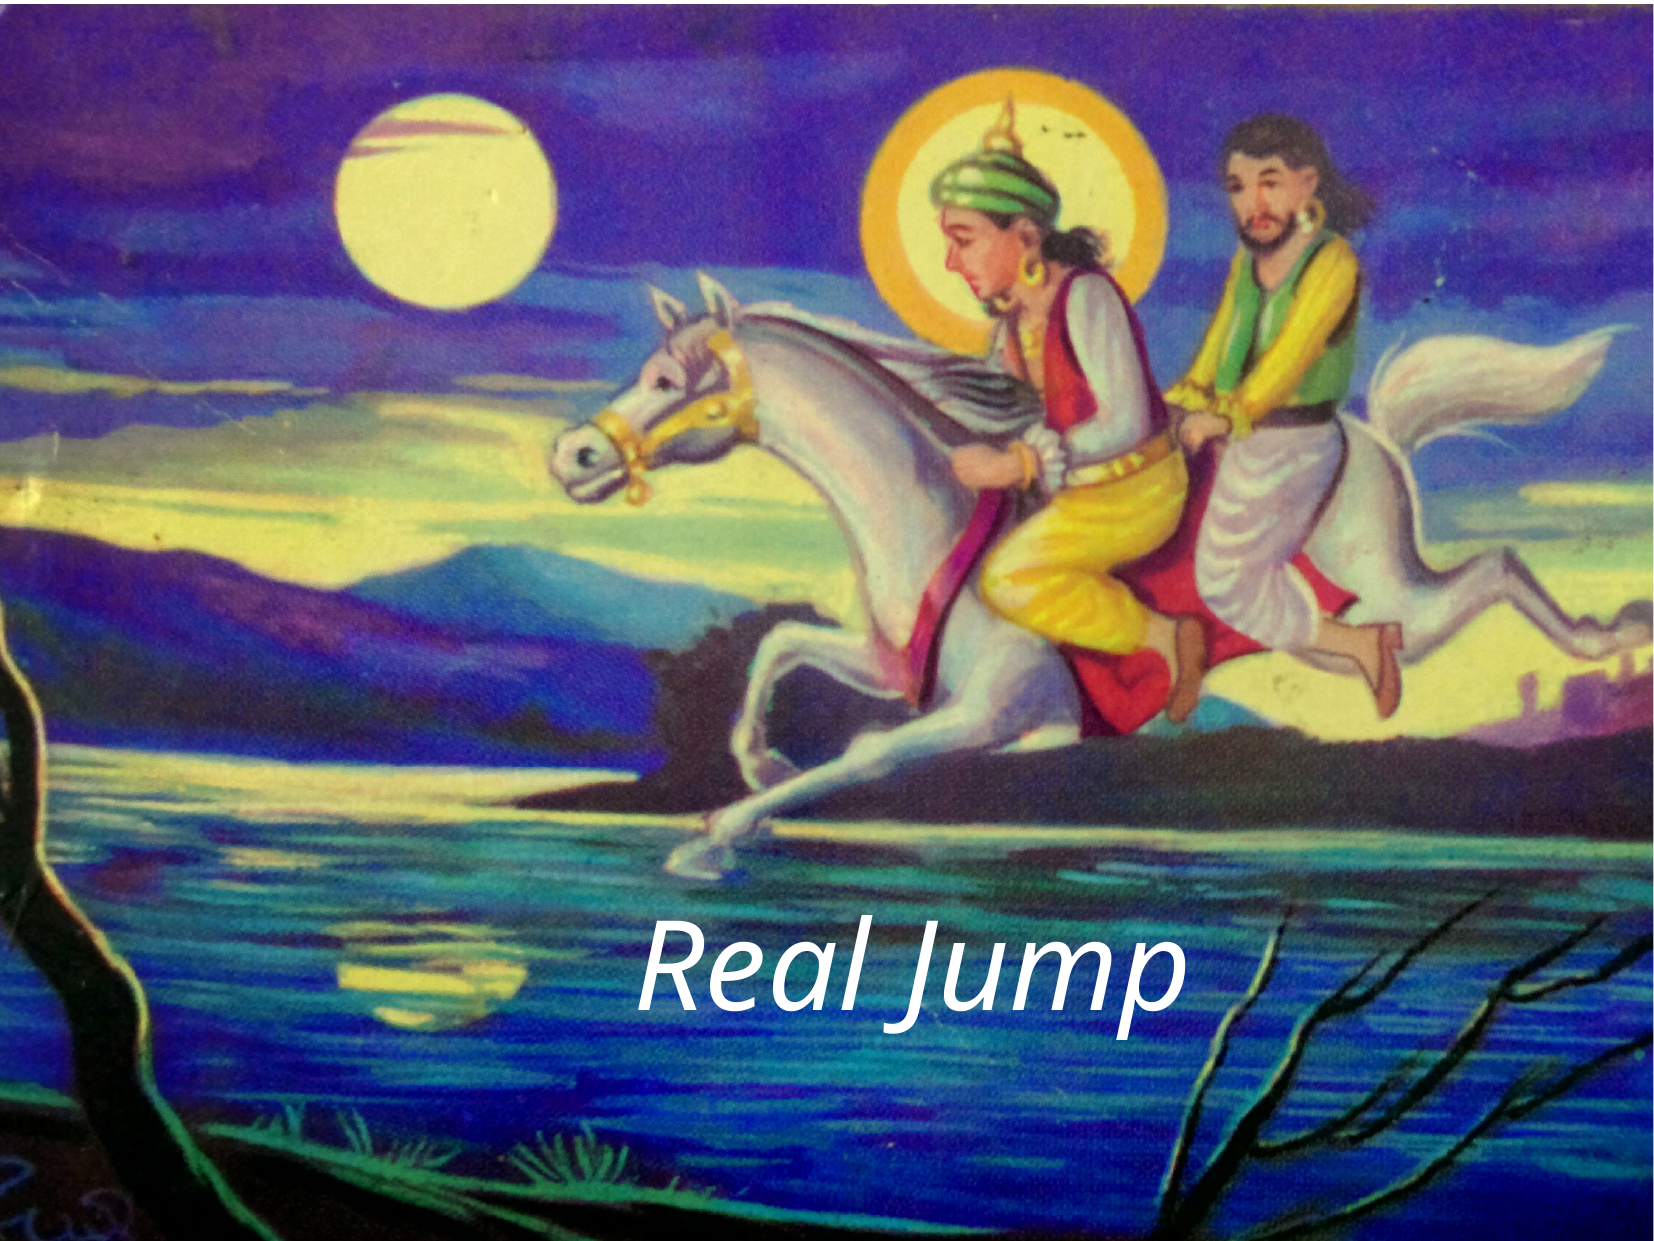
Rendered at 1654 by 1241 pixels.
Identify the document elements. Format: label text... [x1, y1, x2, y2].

picture [0, 4, 1654, 1241]
text_box Real Jump [618, 869, 1654, 1241]
